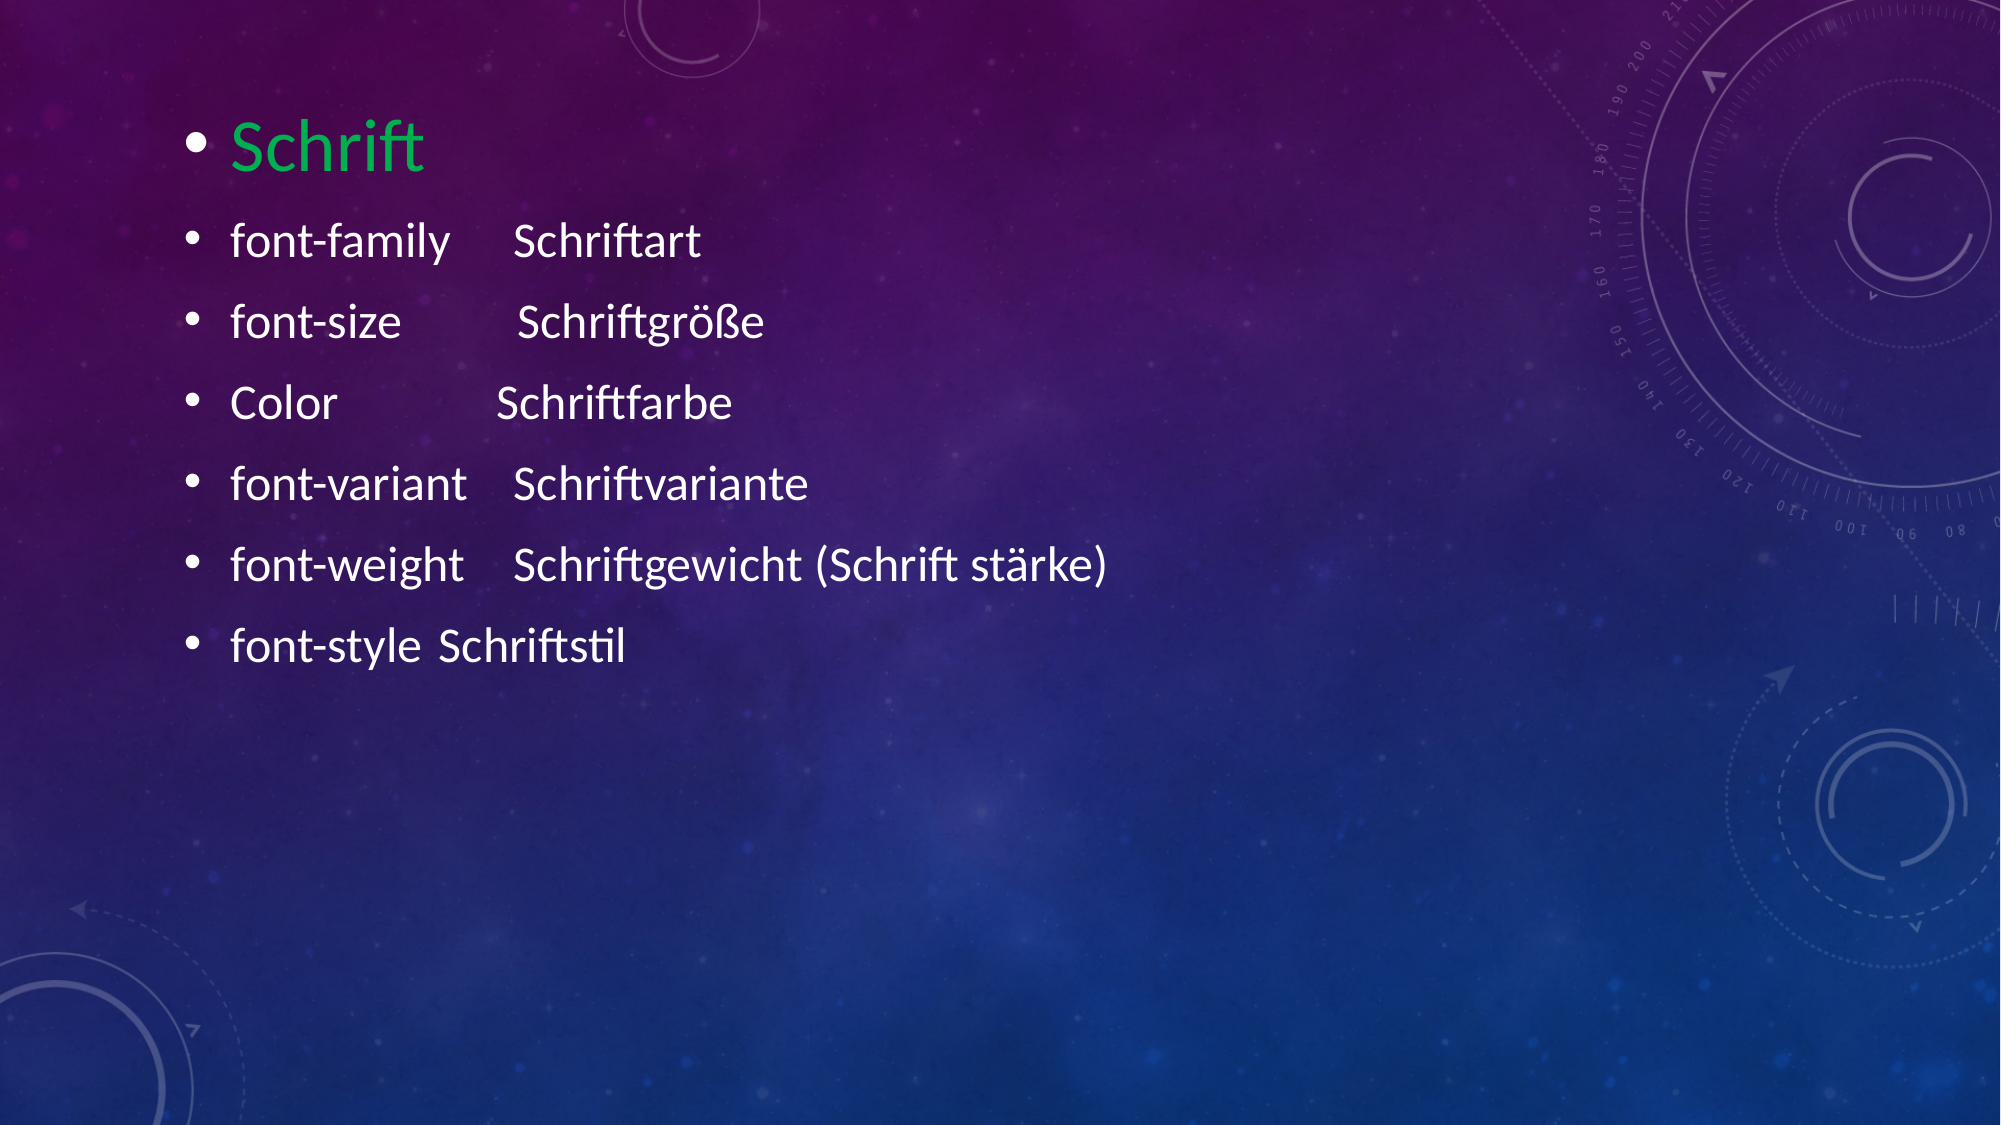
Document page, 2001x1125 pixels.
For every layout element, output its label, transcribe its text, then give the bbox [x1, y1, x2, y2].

list Schrift font-family Schriftart font-size Schriftgröße Color Schriftfarbe font-variant Schriftvariante font-weight Schriftgewicht (Schrift stärke) font-style Schriftstil [169, 85, 1832, 684]
